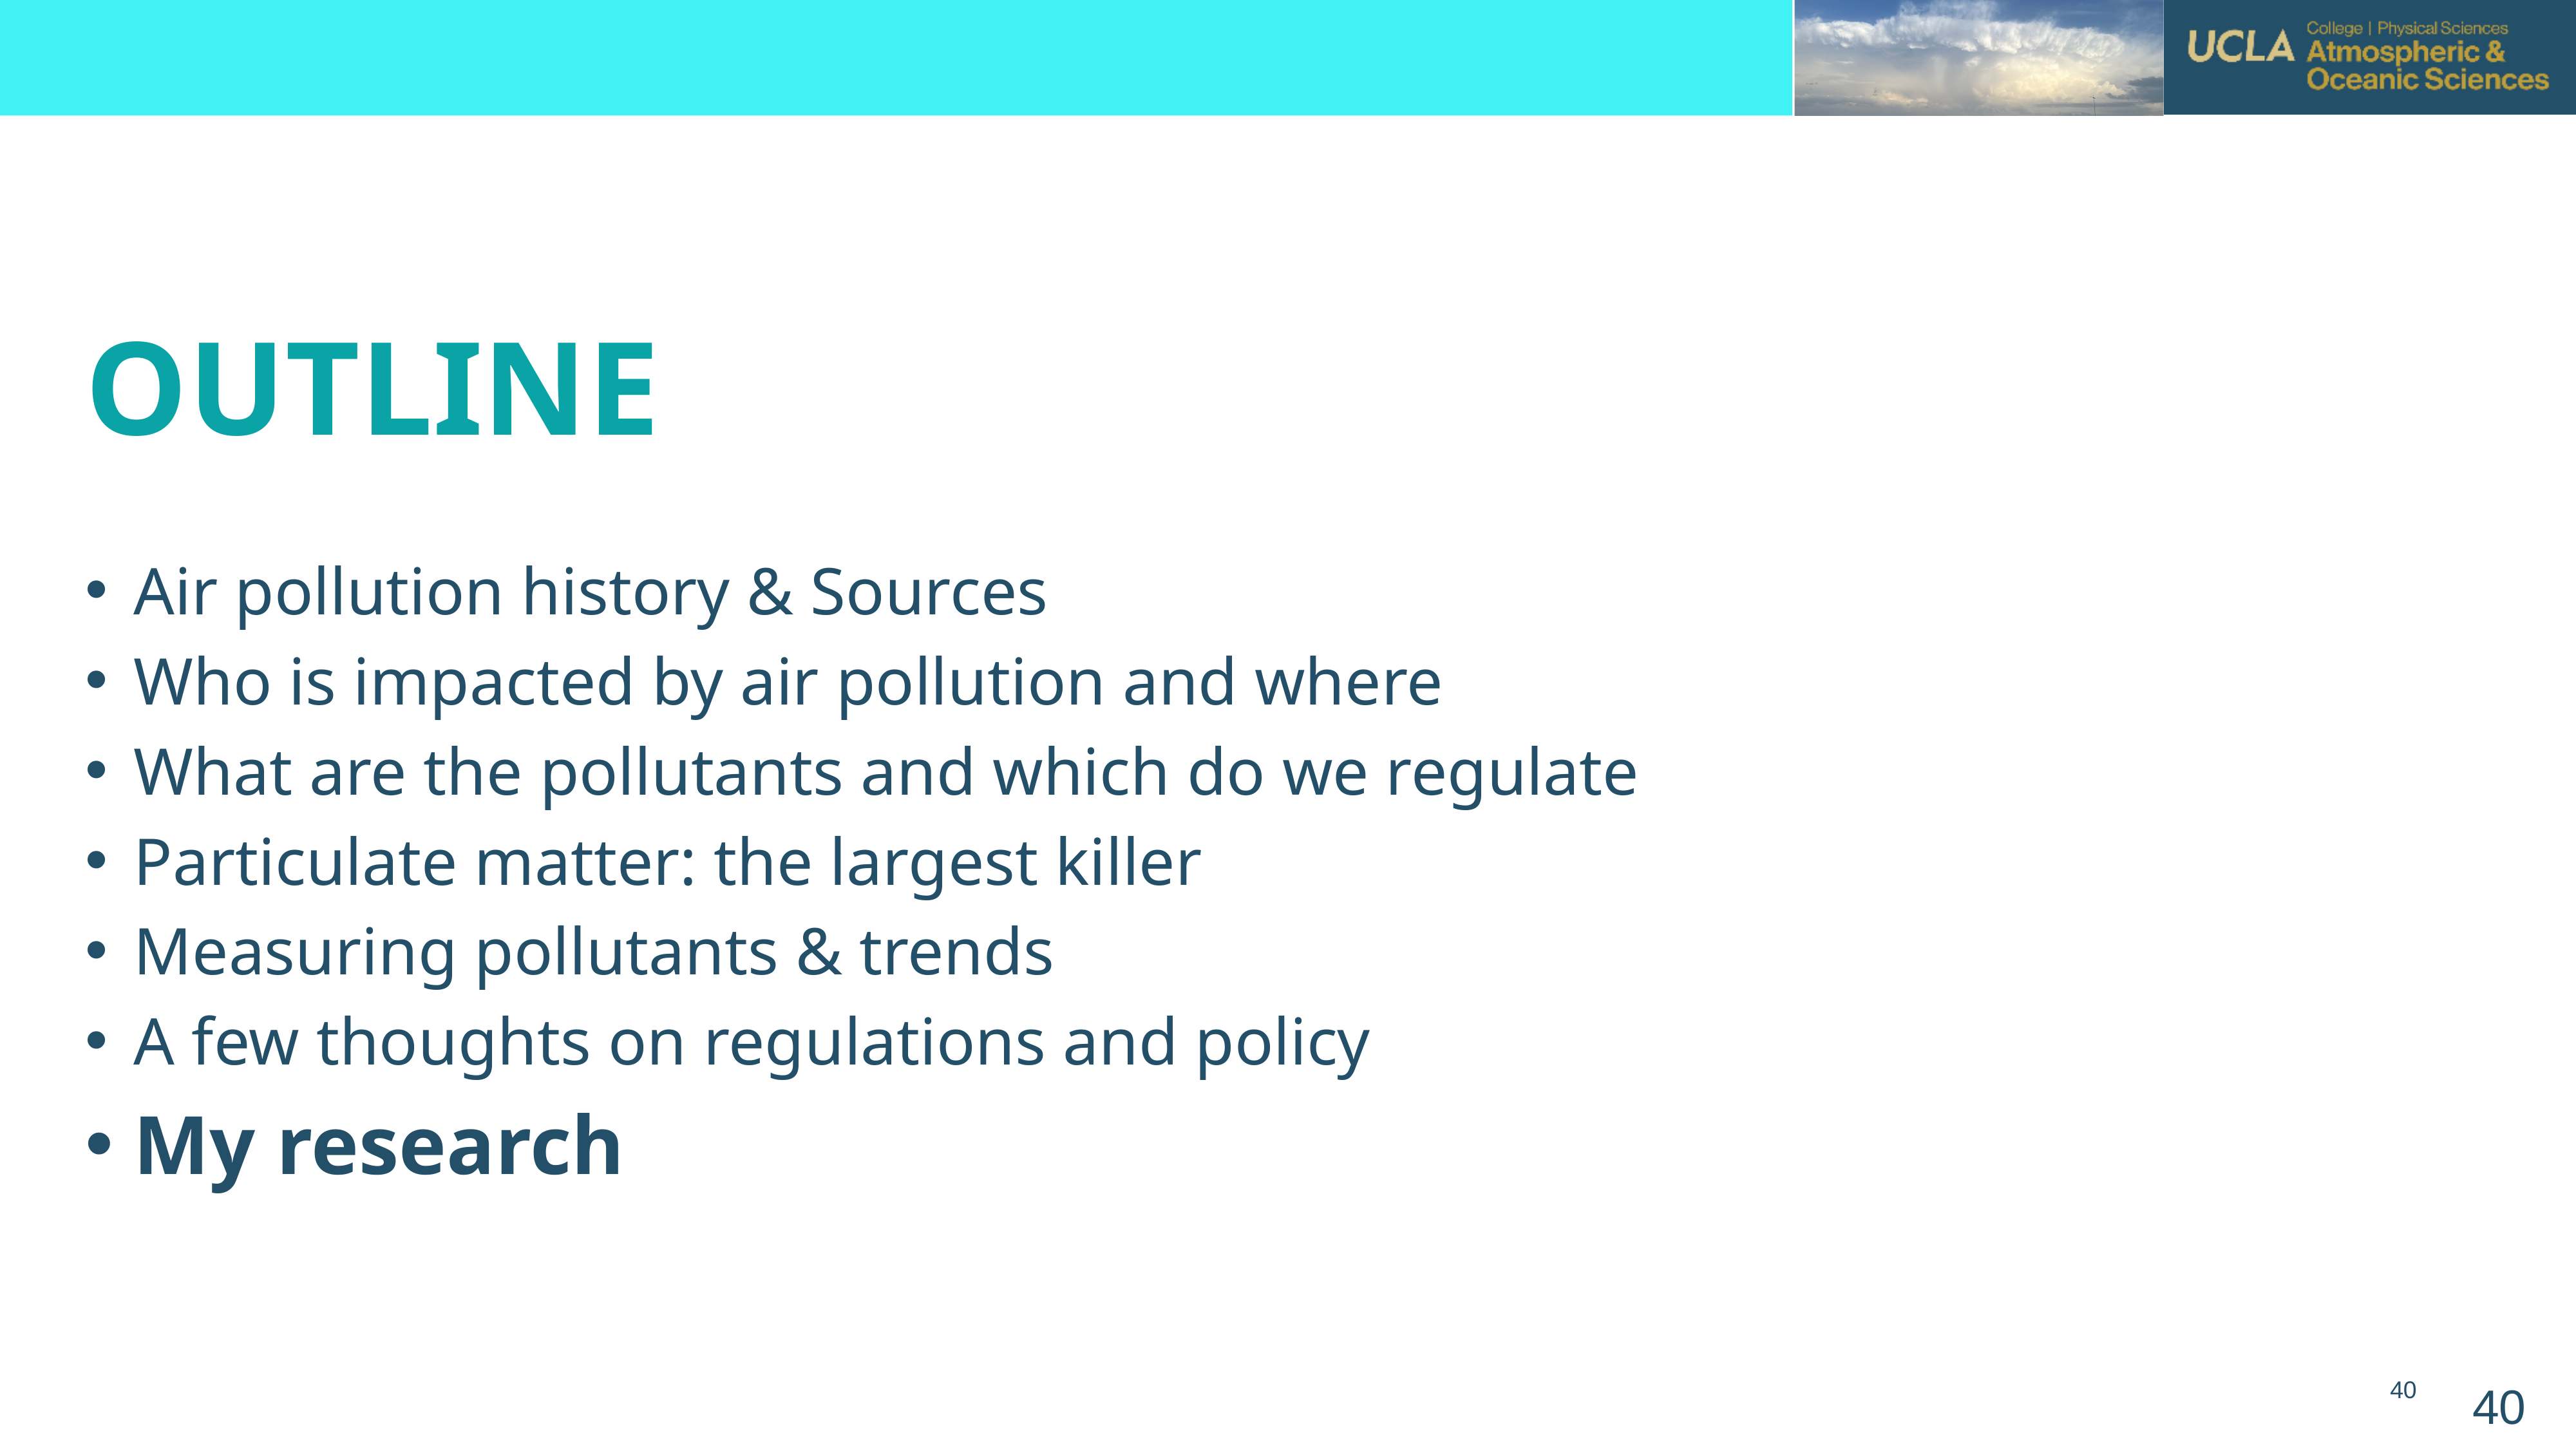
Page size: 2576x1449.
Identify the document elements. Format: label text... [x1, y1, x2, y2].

list Air pollution history & Sources Who is impacted by air pollution and where What are the pollutants and which do we regulate Particulate matter: the largest killer Measuring pollutants & trends A few thoughts on regulations and policy My research [76, 545, 2520, 1240]
slide_number <number> [2380, 1369, 2540, 1447]
picture [1794, 0, 2576, 116]
title Outline [76, 263, 2501, 505]
